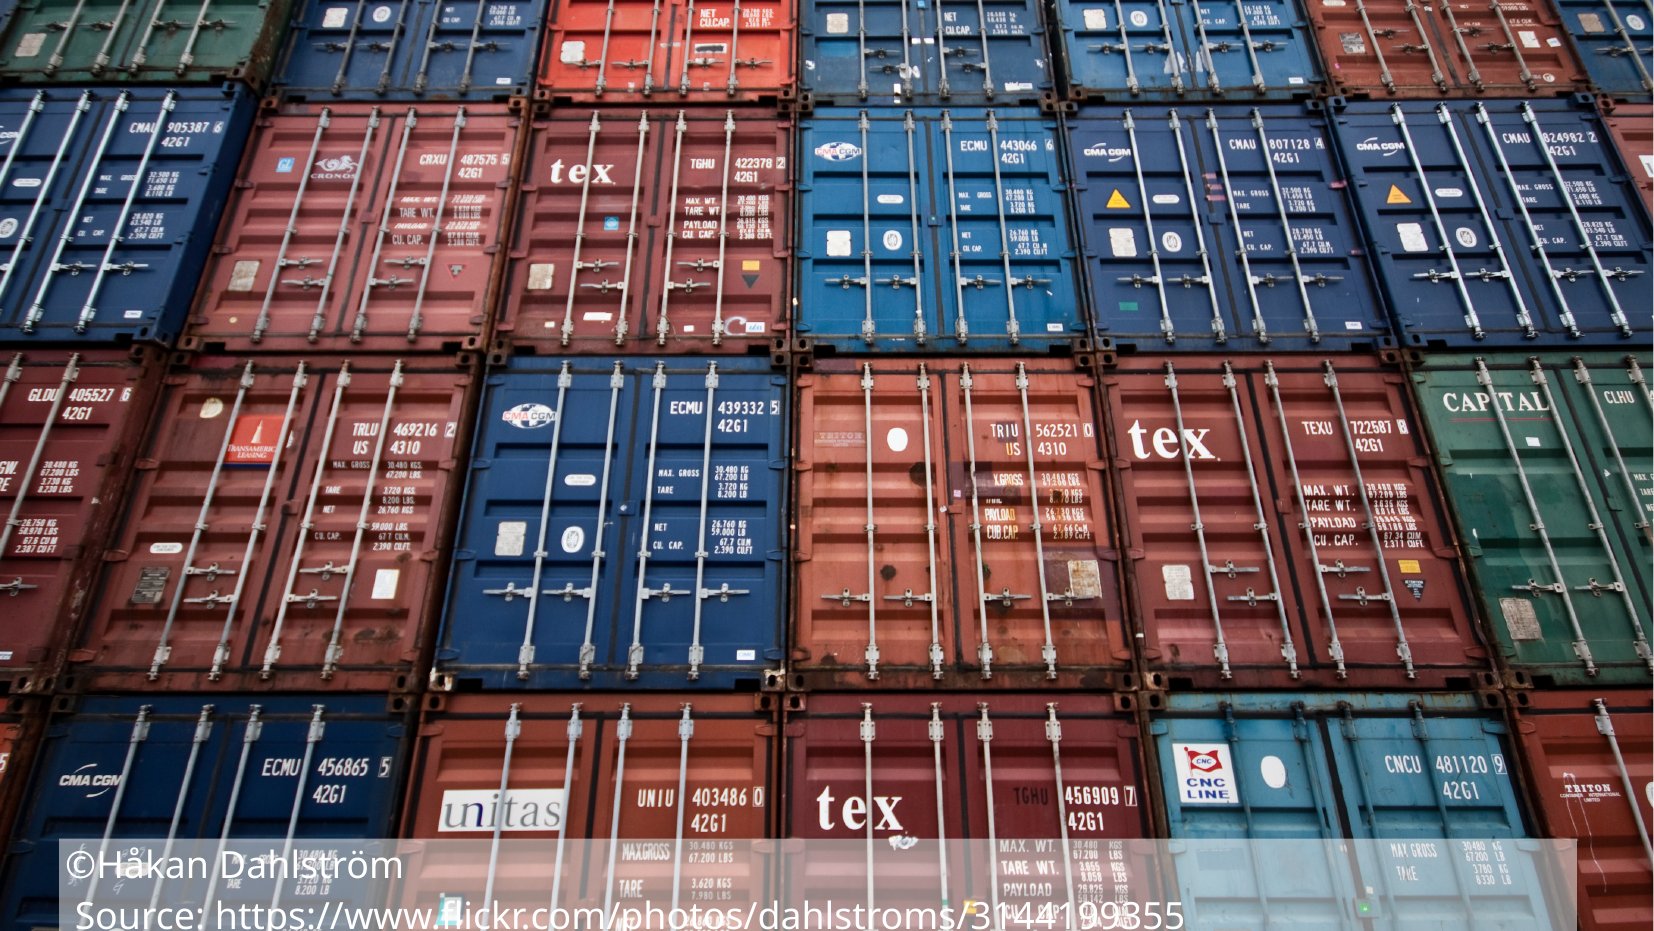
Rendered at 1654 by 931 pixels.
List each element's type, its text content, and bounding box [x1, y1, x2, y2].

text_box ©Håkan Dahlström Source: https://www.flickr.com/photos/dahlstroms/3144199355 [59, 838, 1577, 931]
picture [0, 0, 1654, 931]
